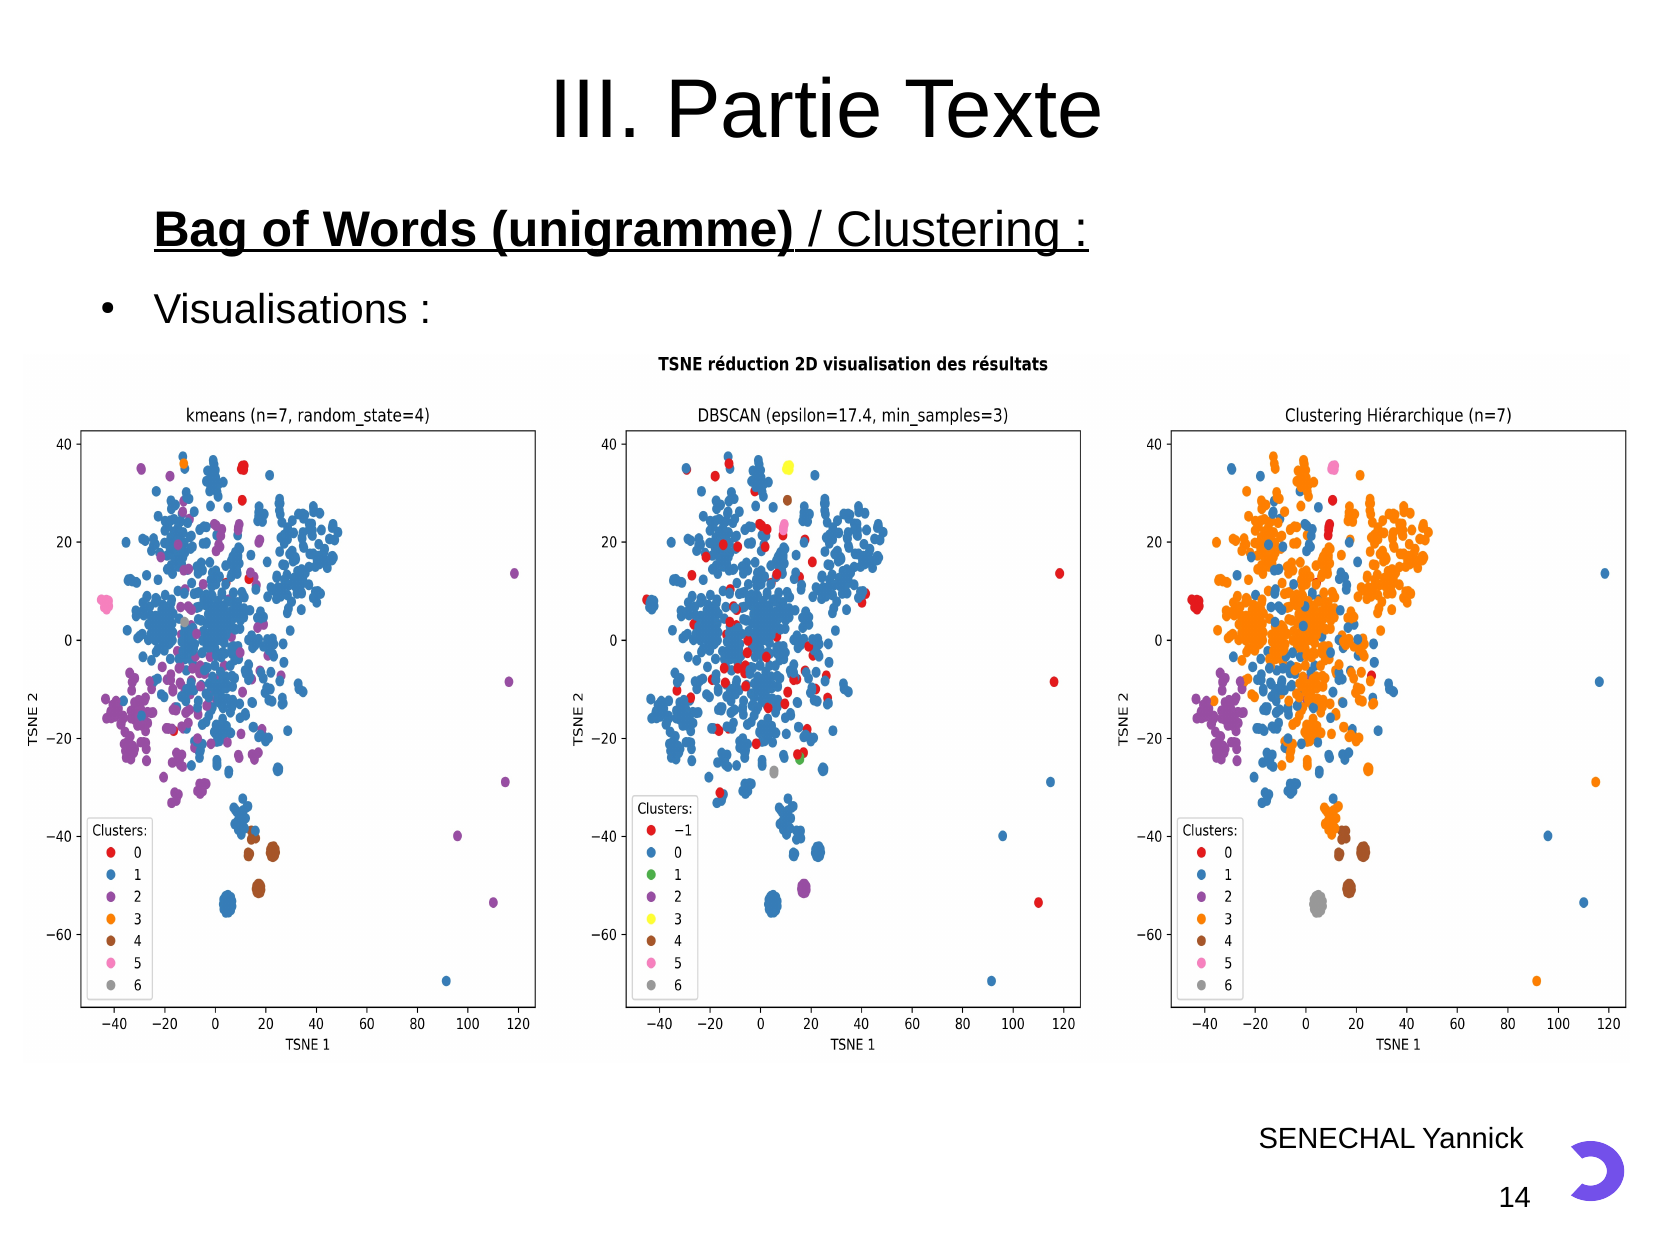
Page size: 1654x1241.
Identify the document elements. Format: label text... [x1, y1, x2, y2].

picture [1571, 1125, 1642, 1217]
title III. Partie Texte [82, 5, 1571, 200]
picture [23, 354, 1630, 1063]
list Bag of Words (unigramme) / Clustering : Visualisations : [82, 200, 1571, 354]
list Bag of Words (unigramme) / Clustering : Visualisations : [82, 1063, 1571, 1241]
